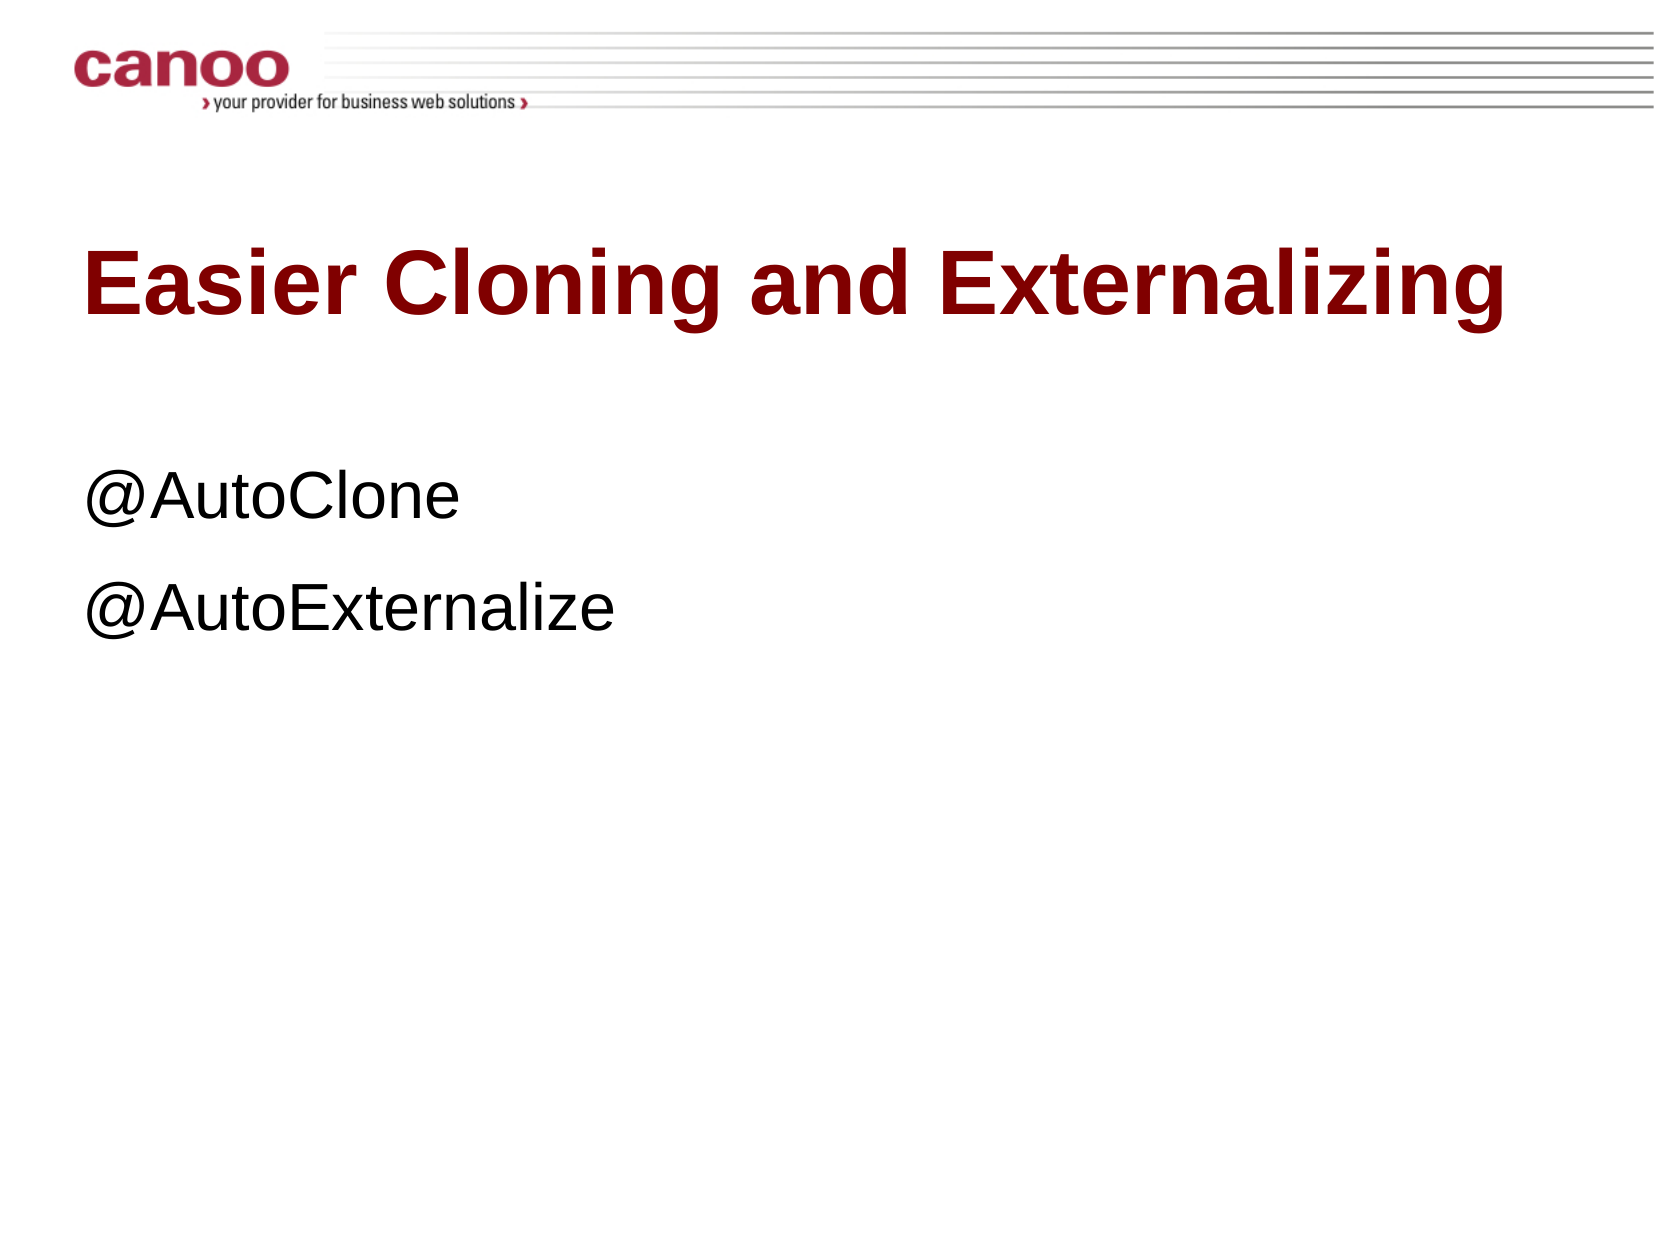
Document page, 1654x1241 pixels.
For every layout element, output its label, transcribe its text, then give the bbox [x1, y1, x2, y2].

subtitle @AutoClone @AutoExternalize [82, 420, 1571, 1164]
title Easier Cloning and Externalizing [82, 179, 1571, 387]
picture [0, 0, 1654, 166]
